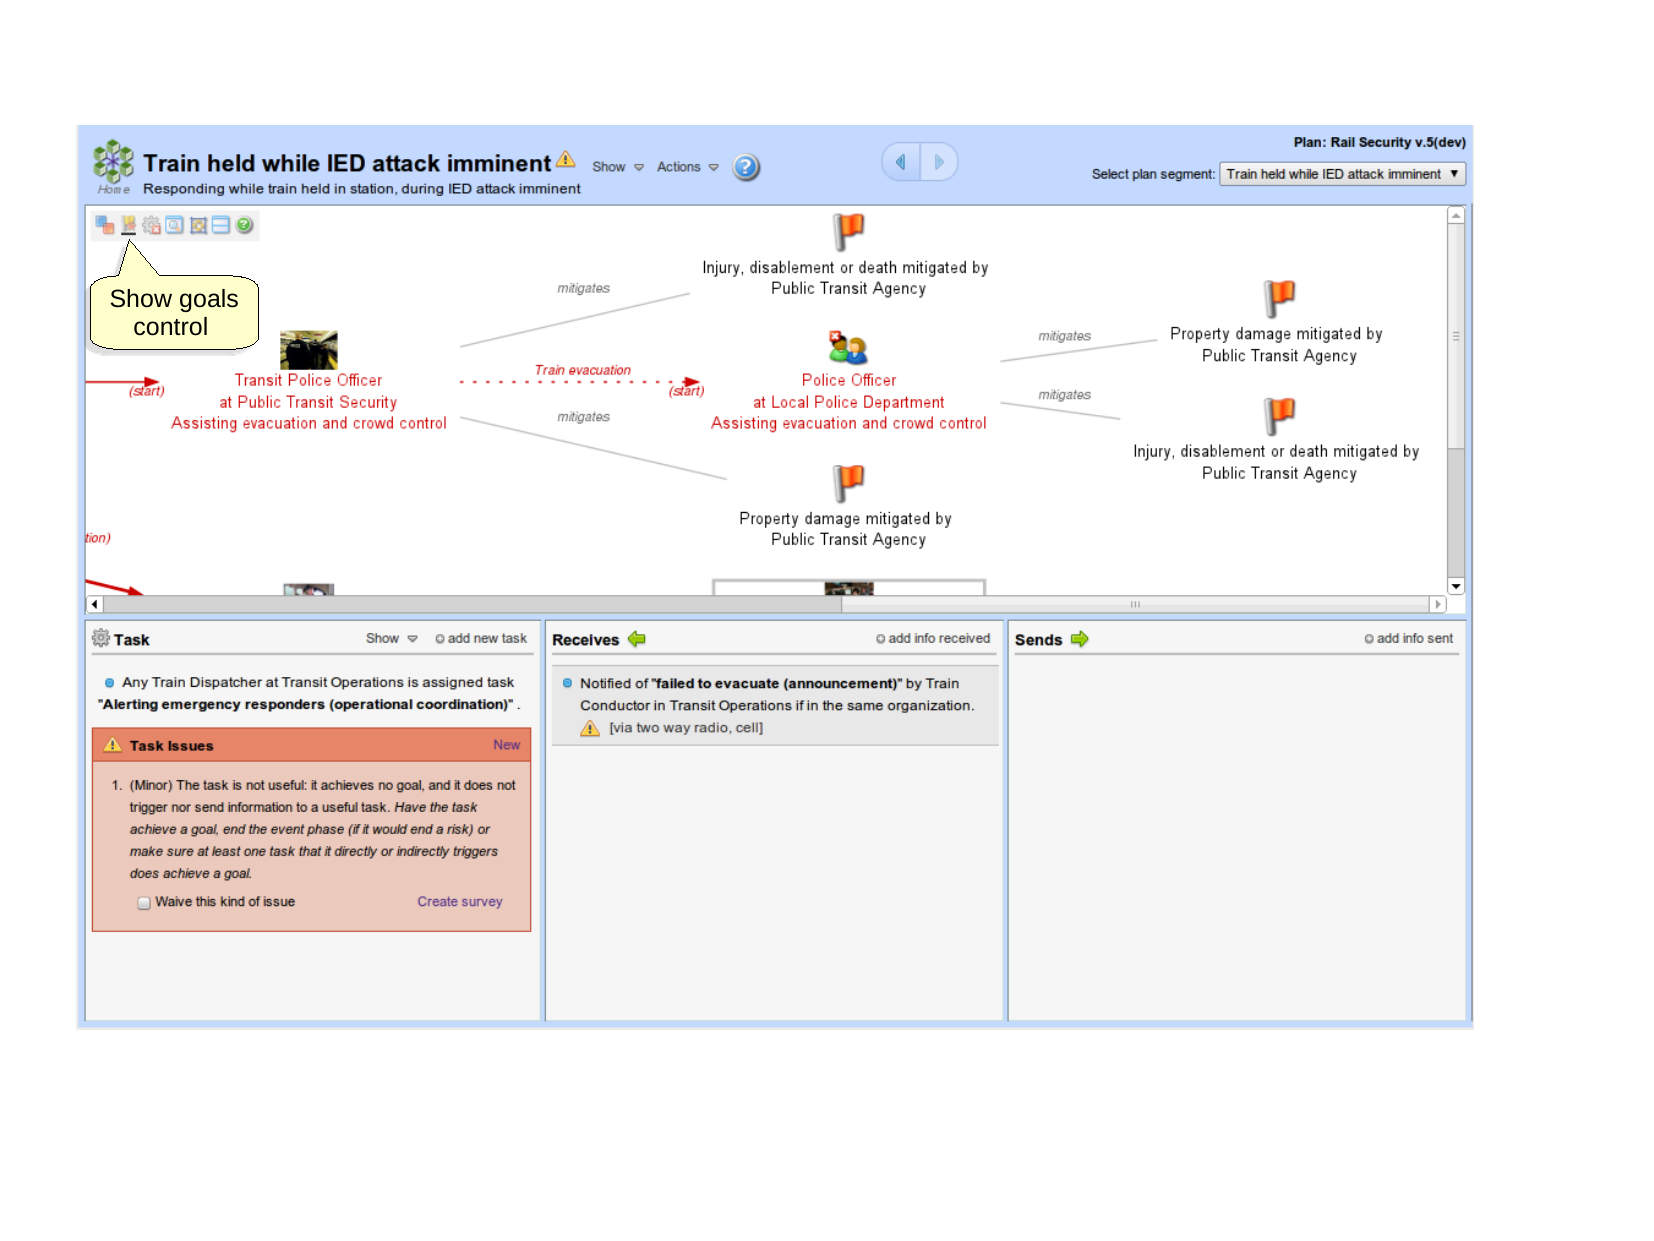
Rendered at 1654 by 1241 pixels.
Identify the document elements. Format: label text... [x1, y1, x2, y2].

picture [76, 125, 1474, 1030]
text_box Show goals control [90, 239, 259, 350]
